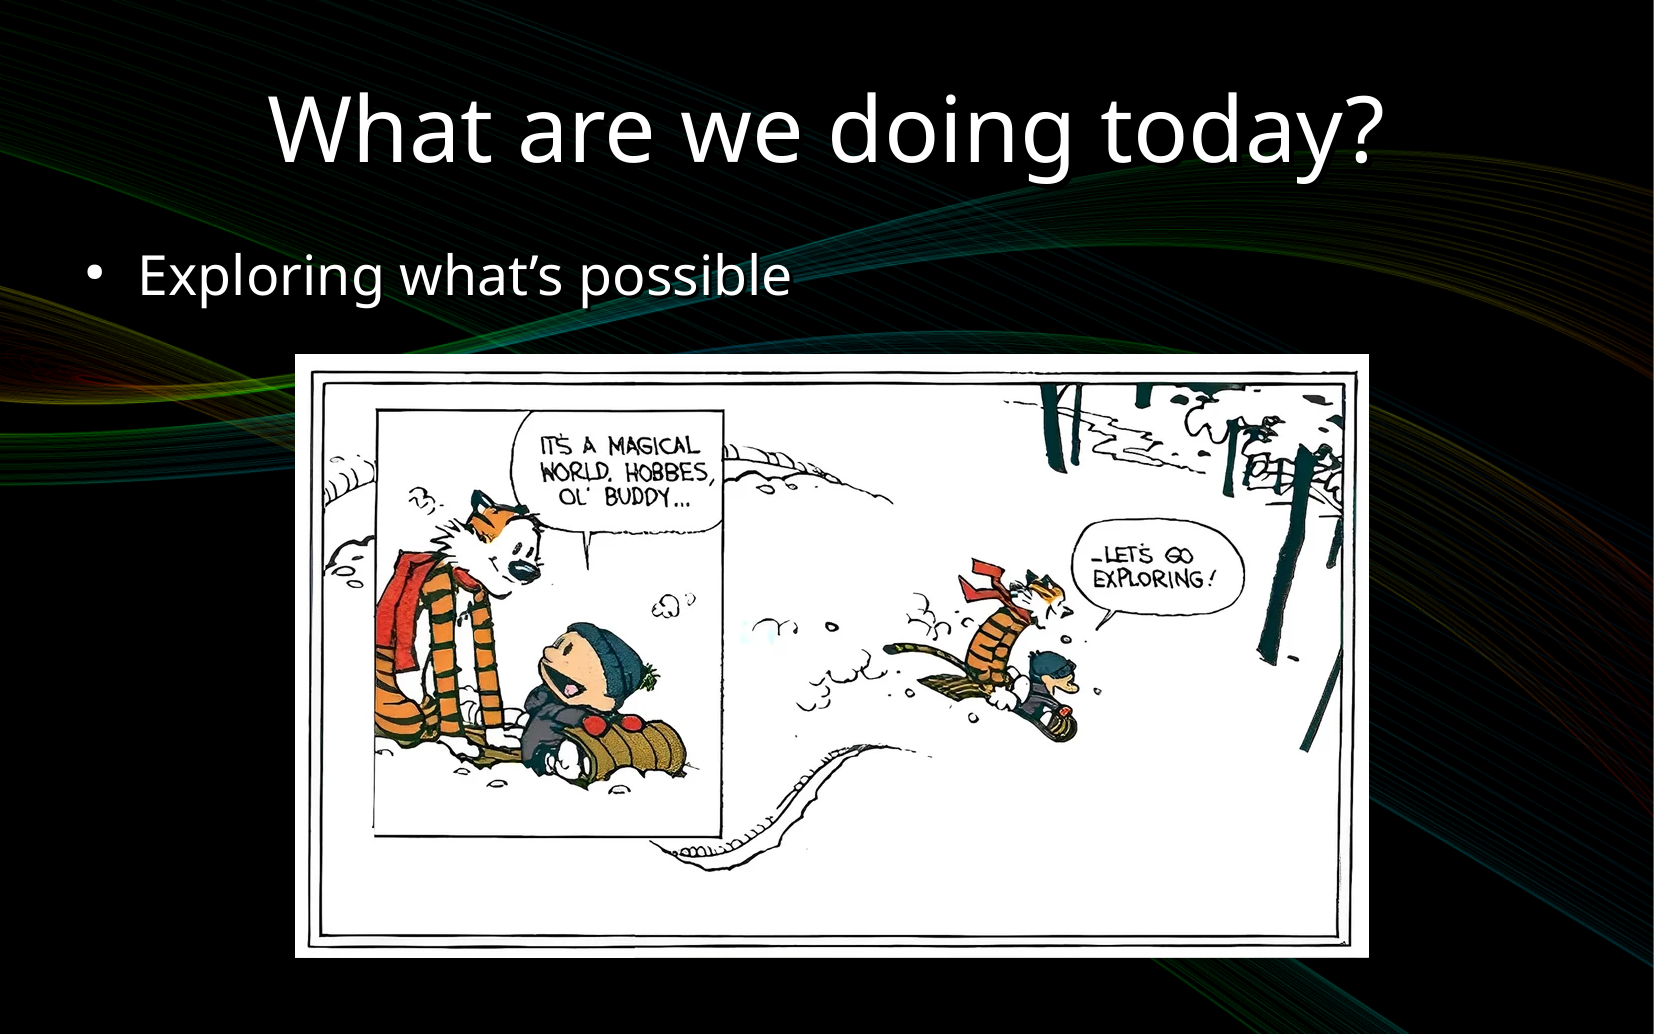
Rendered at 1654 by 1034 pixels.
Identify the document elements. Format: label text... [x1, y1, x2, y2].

list Exploring what’s possible [67, 236, 1447, 969]
title What are we doing today? [82, 41, 1571, 214]
picture [0, 0, 1654, 1034]
